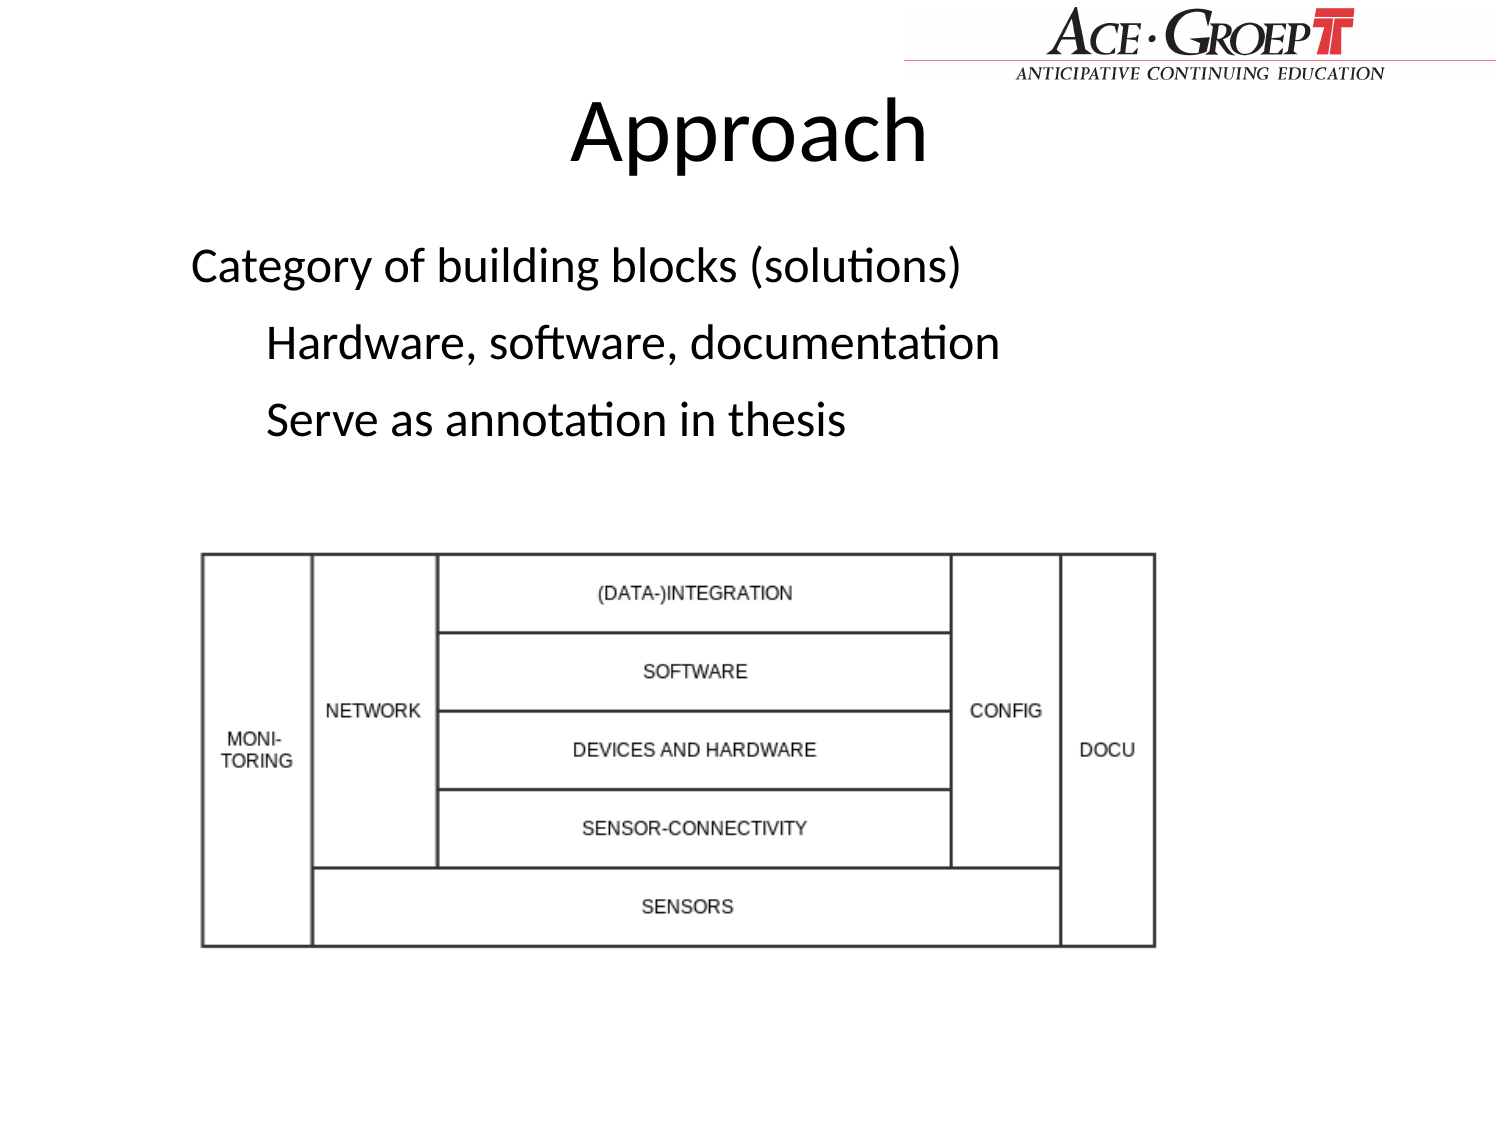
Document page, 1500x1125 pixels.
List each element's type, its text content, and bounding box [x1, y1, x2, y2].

title Approach [75, 44, 1425, 233]
text_box Category of building blocks (solutions) Hardware, software, documentation Serve as annotation in thesis [176, 237, 1328, 482]
picture [904, 7, 1496, 80]
picture [185, 539, 1244, 978]
